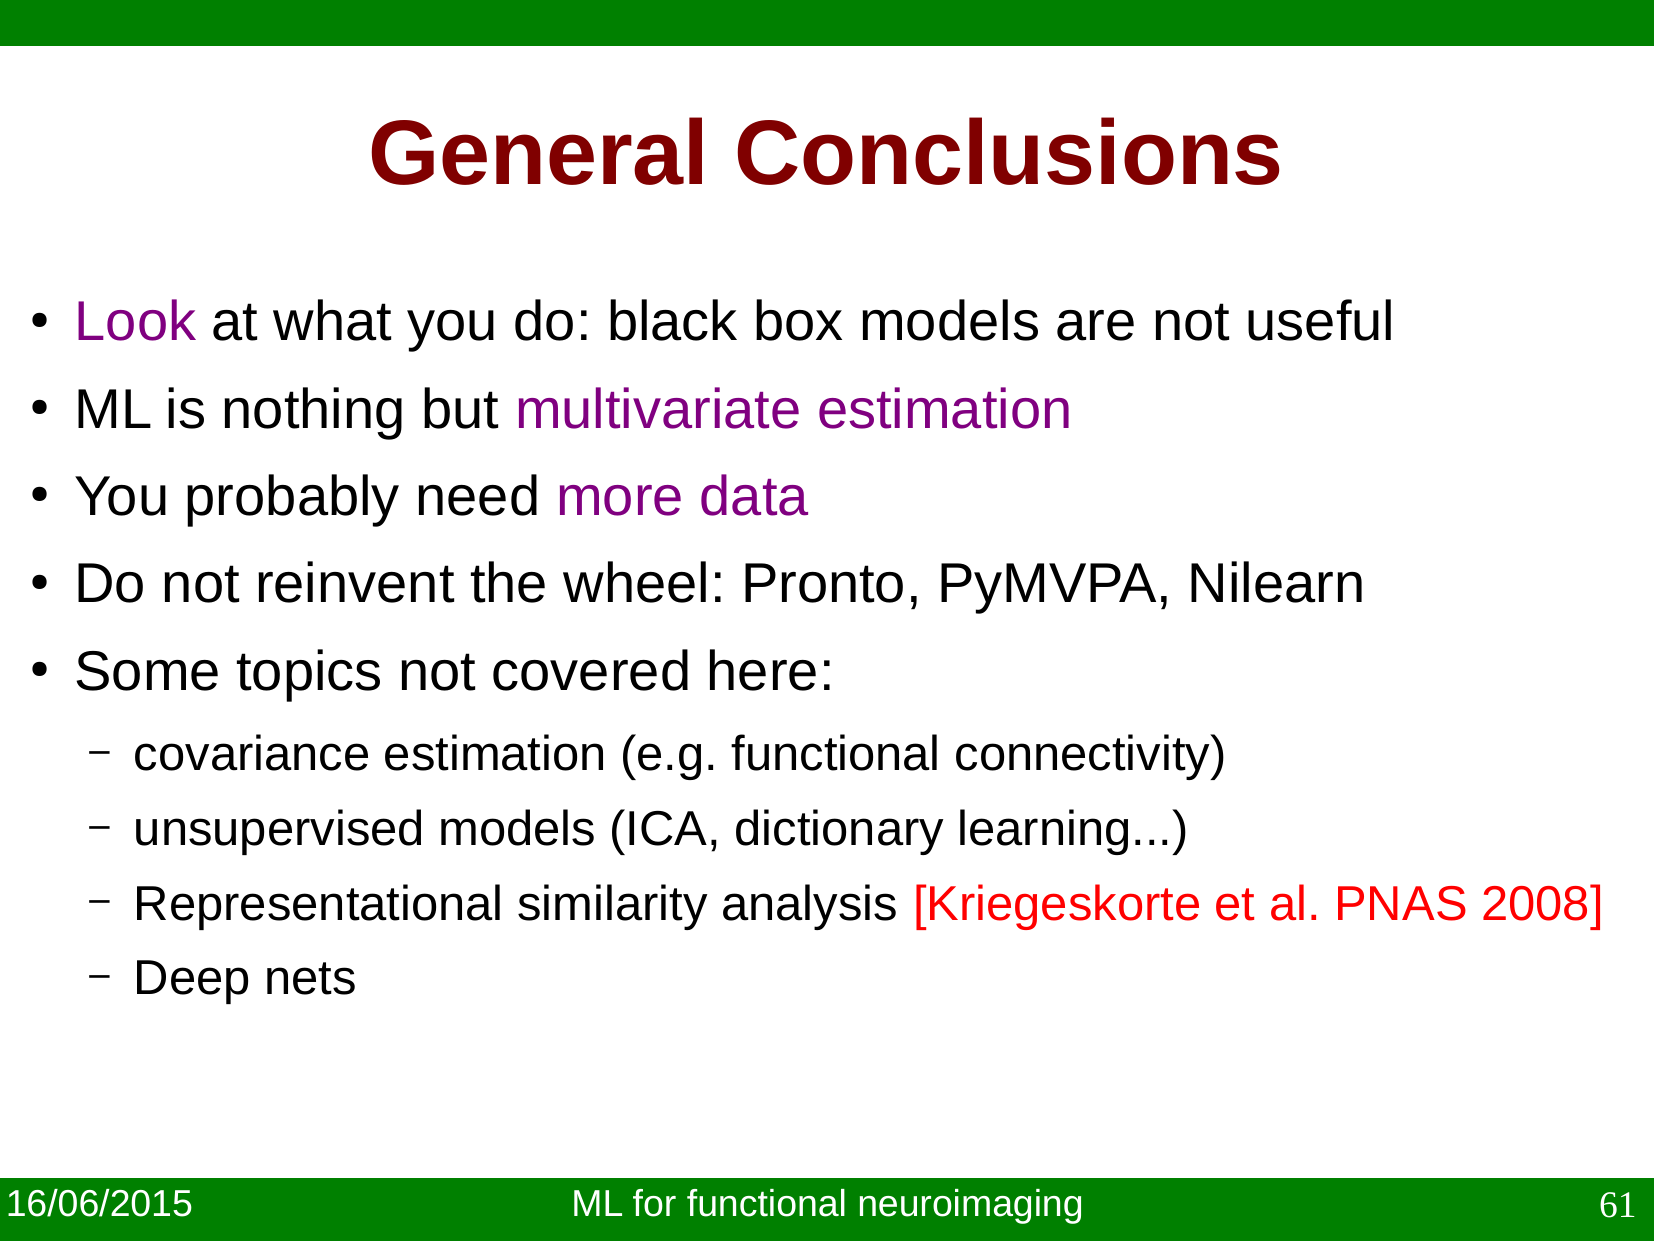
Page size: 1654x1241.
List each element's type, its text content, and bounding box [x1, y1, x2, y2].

title General Conclusions [82, 49, 1571, 257]
list Look at what you do: black box models are not useful ML is nothing but multivariate estimation You probably need more data Do not reinvent the wheel: Pronto, PyMVPA, Nilearn Some topics not covered here: covariance estimation (e.g. functional connectivity) unsupervised models (ICA, dictionary learning...) Representational similarity analysis [Kriegeskorte et al. PNAS 2008] Deep nets [15, 290, 1636, 1010]
